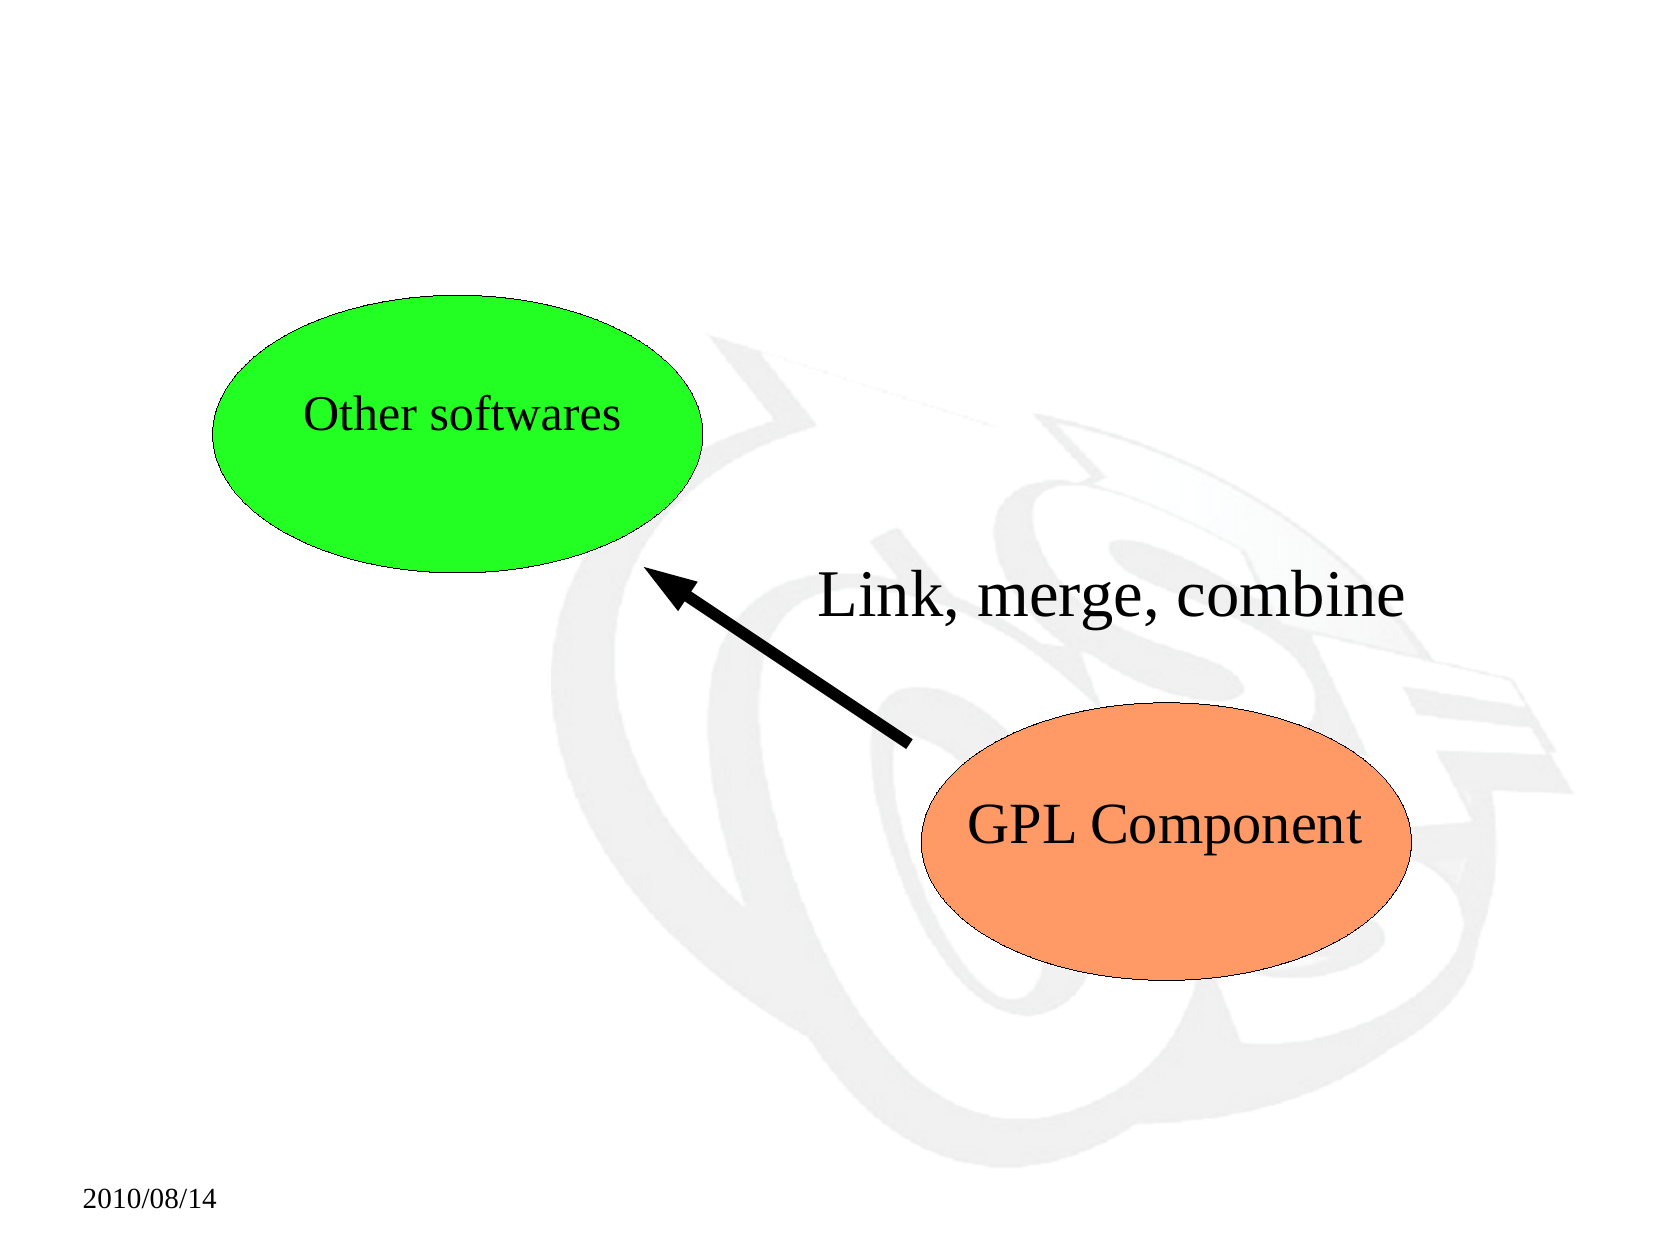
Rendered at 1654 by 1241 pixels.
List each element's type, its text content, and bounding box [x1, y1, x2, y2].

text_box [942, 898, 1391, 981]
picture [551, 331, 1577, 1170]
text_box [212, 295, 703, 573]
text_box GPL Component [936, 784, 1394, 898]
text_box [1394, 790, 1412, 893]
text_box [943, 702, 1390, 784]
text_box [921, 794, 936, 889]
text_box Other softwares [277, 378, 647, 493]
text_box Link, merge, combine [803, 549, 1447, 639]
